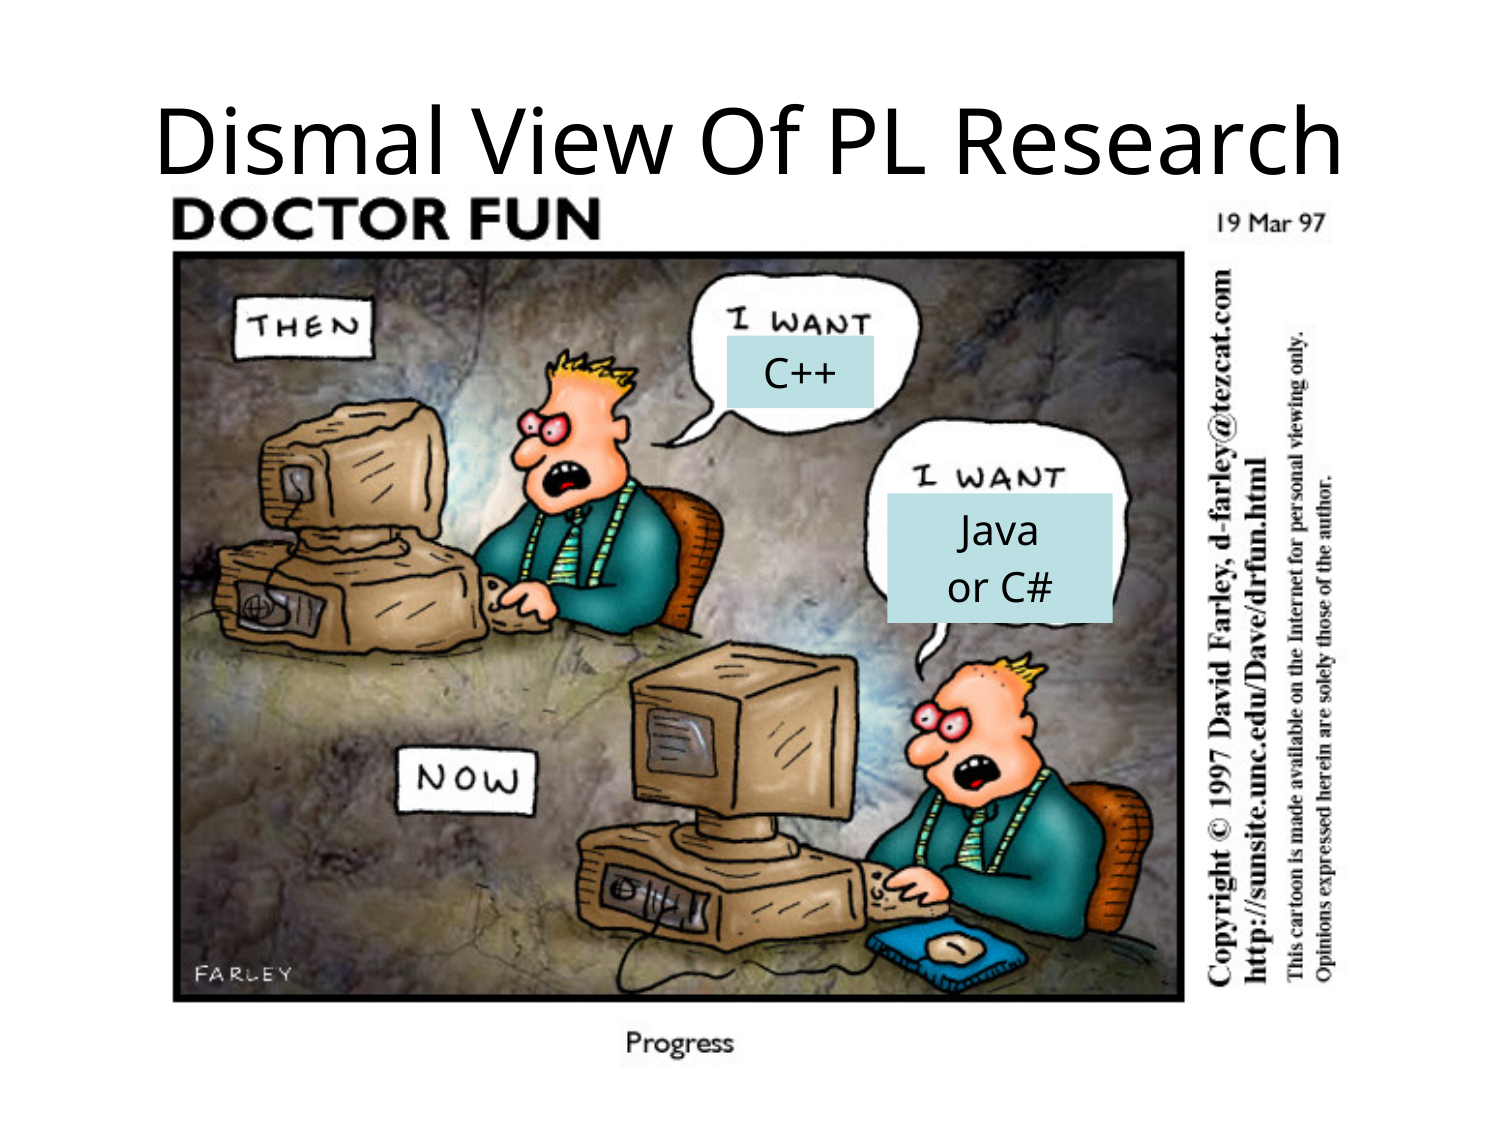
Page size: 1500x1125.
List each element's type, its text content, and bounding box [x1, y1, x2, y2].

text_box Java or C# [887, 493, 1113, 623]
text_box C++ [726, 335, 875, 409]
title Dismal View Of PL Research [75, 45, 1426, 233]
picture [125, 233, 1363, 1113]
